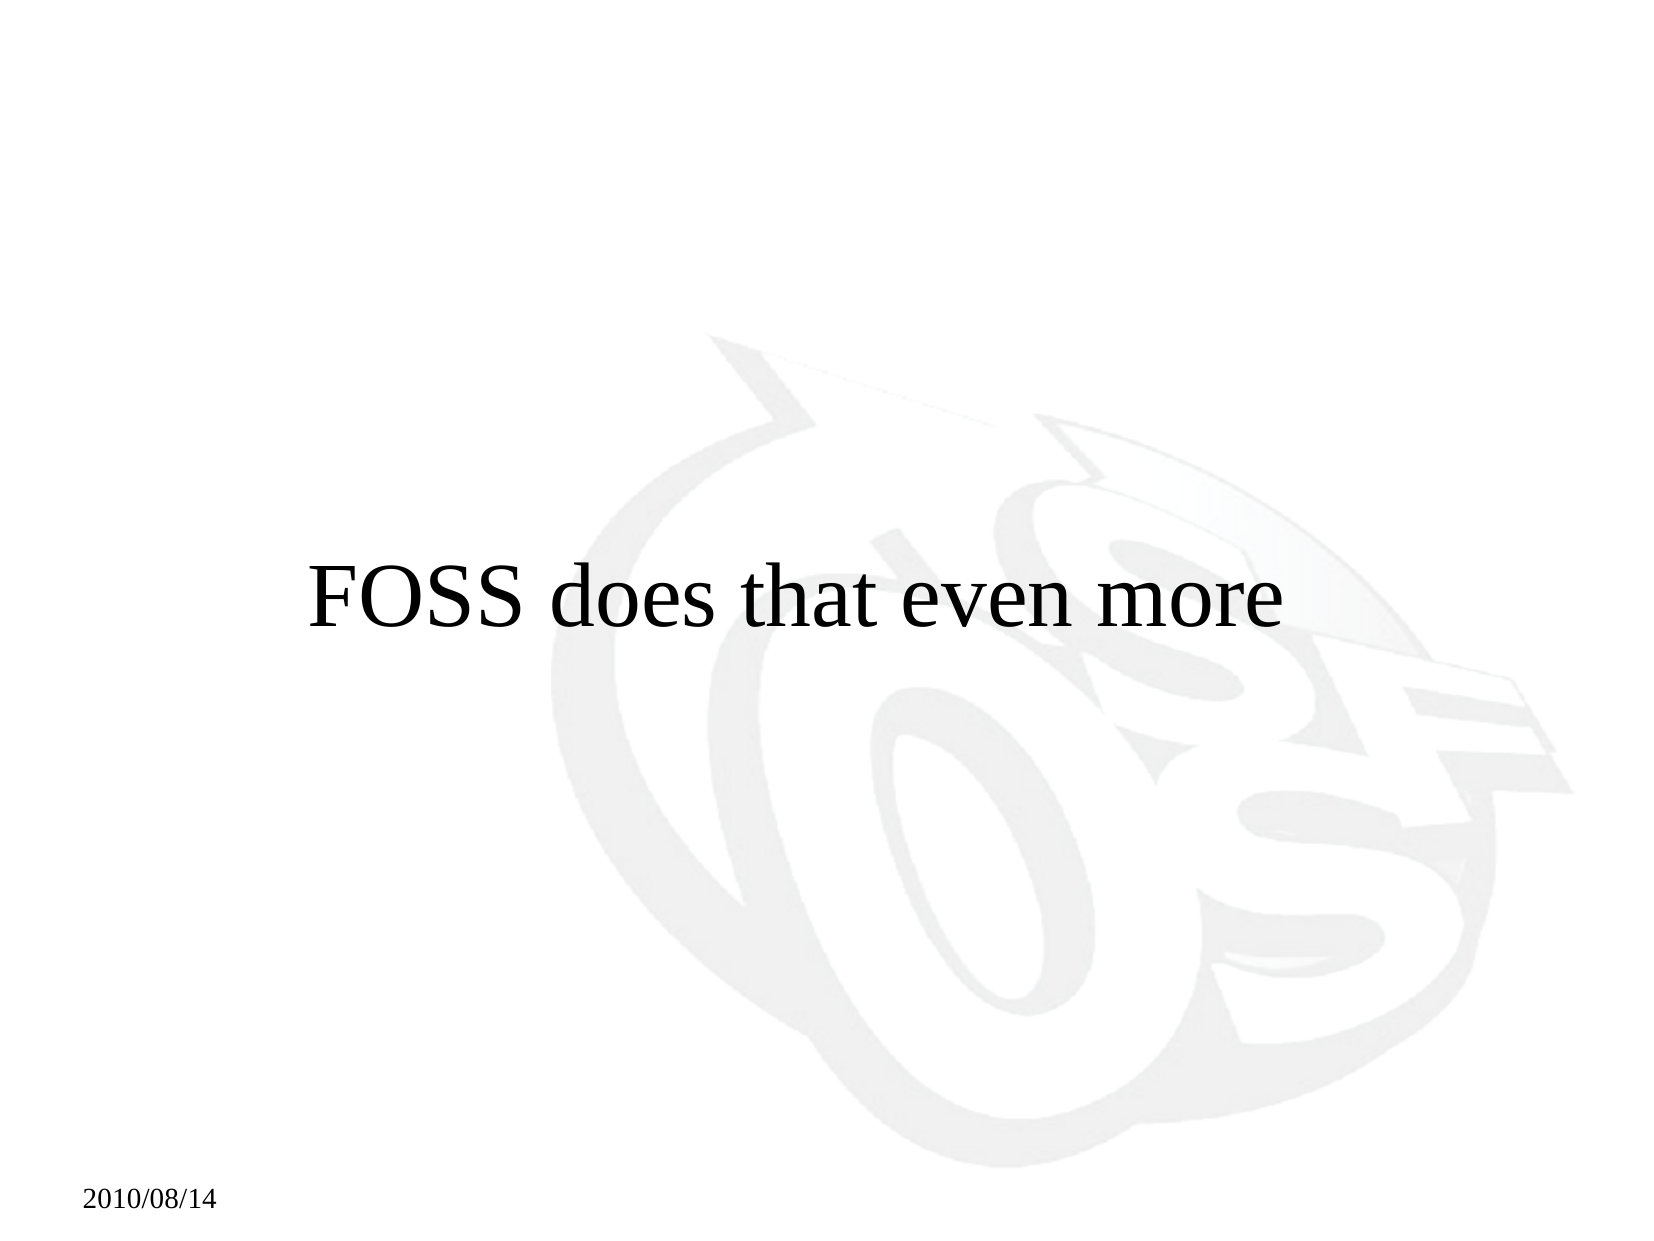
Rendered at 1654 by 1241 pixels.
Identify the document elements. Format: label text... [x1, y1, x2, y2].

picture [551, 331, 1577, 1170]
title FOSS does that even more [177, 431, 1418, 709]
